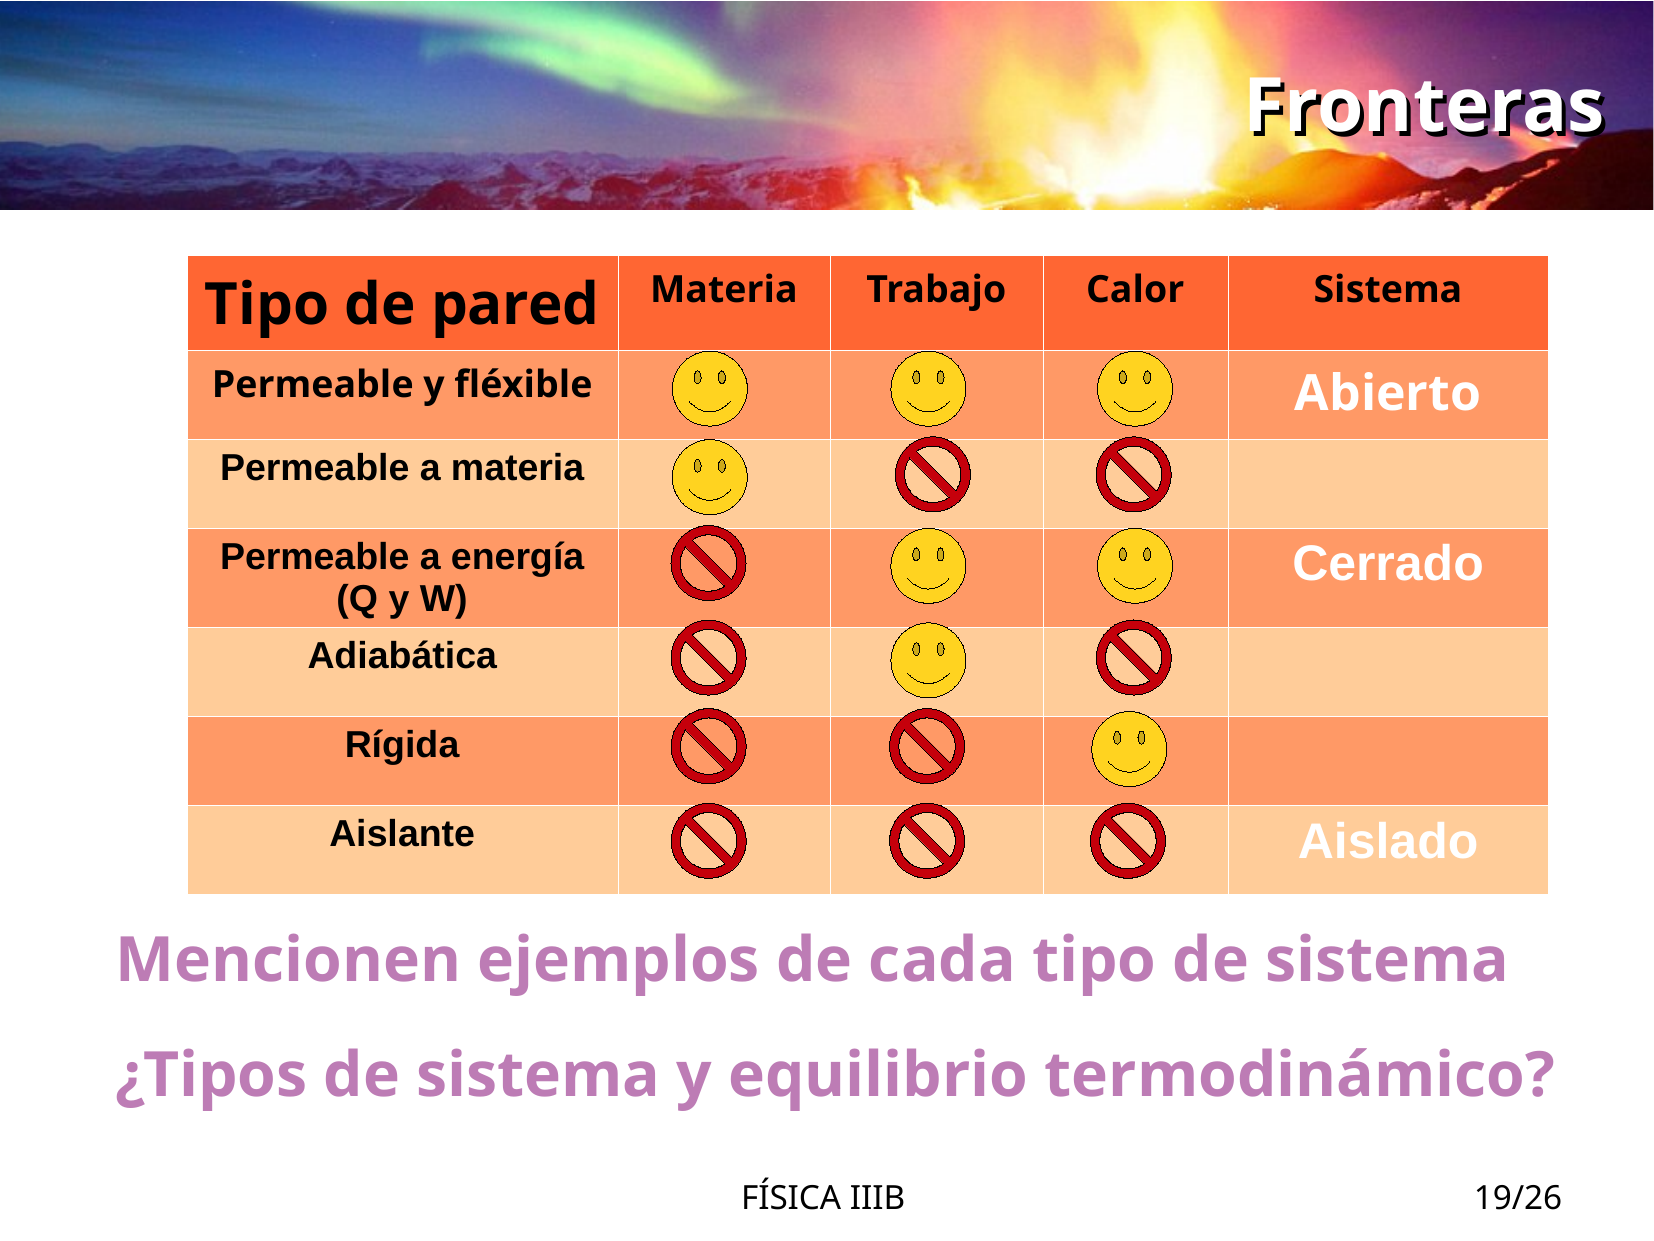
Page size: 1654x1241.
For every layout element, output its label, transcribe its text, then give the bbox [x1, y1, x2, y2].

text_box [671, 620, 747, 696]
table_cell [694, 813, 736, 856]
table_cell [619, 628, 830, 716]
table_cell [1100, 826, 1143, 868]
table_cell [1106, 459, 1148, 502]
text_box [1096, 436, 1172, 512]
table_cell [918, 447, 960, 489]
table_cell [831, 806, 1043, 894]
table_cell [1229, 628, 1548, 716]
text_box [895, 436, 971, 512]
table_cell Aislante [188, 806, 618, 894]
table_cell Rígida [188, 717, 618, 805]
table_cell [681, 826, 724, 868]
text_box [1091, 711, 1167, 787]
table_cell [619, 806, 830, 894]
list Mencionen ejemplos de cada tipo de sistema ¿Tipos de sistema y equilibrio termodinámico? [45, 915, 1606, 1185]
text_box [670, 525, 747, 601]
text_box [1090, 803, 1166, 879]
table_cell [912, 813, 955, 855]
table_cell [899, 826, 942, 868]
table_cell [1044, 351, 1228, 439]
text_box [1096, 619, 1172, 696]
text_box [672, 439, 748, 515]
text_box [889, 803, 965, 879]
table_cell Abierto [1229, 351, 1548, 439]
table_cell [619, 351, 830, 439]
text_box [671, 708, 747, 784]
table_cell Adiabática [188, 628, 618, 716]
picture [0, 1, 1654, 210]
table_cell Permeable a energía (Q y W) [188, 529, 618, 627]
table_cell [831, 440, 1043, 528]
text_box [672, 351, 748, 427]
table_header Trabajo [831, 256, 1043, 350]
table_cell [831, 351, 1043, 439]
text_box [890, 528, 966, 604]
table_cell [1229, 440, 1548, 528]
table_header Sistema [1229, 256, 1548, 350]
table_cell [619, 440, 830, 528]
table_cell [831, 529, 1043, 627]
table_cell [899, 731, 942, 774]
table_cell [1044, 628, 1228, 716]
title Fronteras [45, 15, 1606, 191]
table_cell [619, 717, 830, 805]
table_cell Cerrado [1229, 529, 1548, 627]
text_box [671, 803, 747, 879]
text_box [1097, 528, 1173, 604]
table_cell [681, 731, 723, 774]
table_cell [905, 460, 947, 502]
table_cell [619, 529, 830, 627]
table_cell [694, 630, 736, 673]
table_cell [1119, 630, 1161, 673]
table_cell Aislado [1229, 806, 1548, 894]
table_cell [912, 718, 955, 761]
text_box [1097, 351, 1173, 427]
table_cell [681, 548, 723, 591]
text_box [889, 708, 965, 784]
table_cell [1044, 806, 1228, 894]
table_cell [1044, 440, 1228, 528]
table_cell Permeable a materia [188, 440, 618, 528]
table_cell [681, 643, 724, 685]
table_cell [1229, 717, 1548, 805]
table_cell [1044, 717, 1228, 805]
table_cell [694, 718, 736, 761]
table_cell [1113, 813, 1156, 856]
table_cell Permeable y fléxible [188, 351, 618, 439]
table_header Materia [619, 256, 830, 350]
table_cell [694, 535, 736, 578]
table_cell [1044, 529, 1228, 627]
table_cell [831, 717, 1043, 805]
table_header Calor [1044, 256, 1228, 350]
text_box [890, 622, 966, 698]
table_cell [831, 628, 1043, 716]
table_header Tipo de pared [188, 256, 618, 350]
text_box [890, 351, 966, 427]
table_cell [1106, 643, 1149, 685]
table_cell [1118, 447, 1161, 490]
